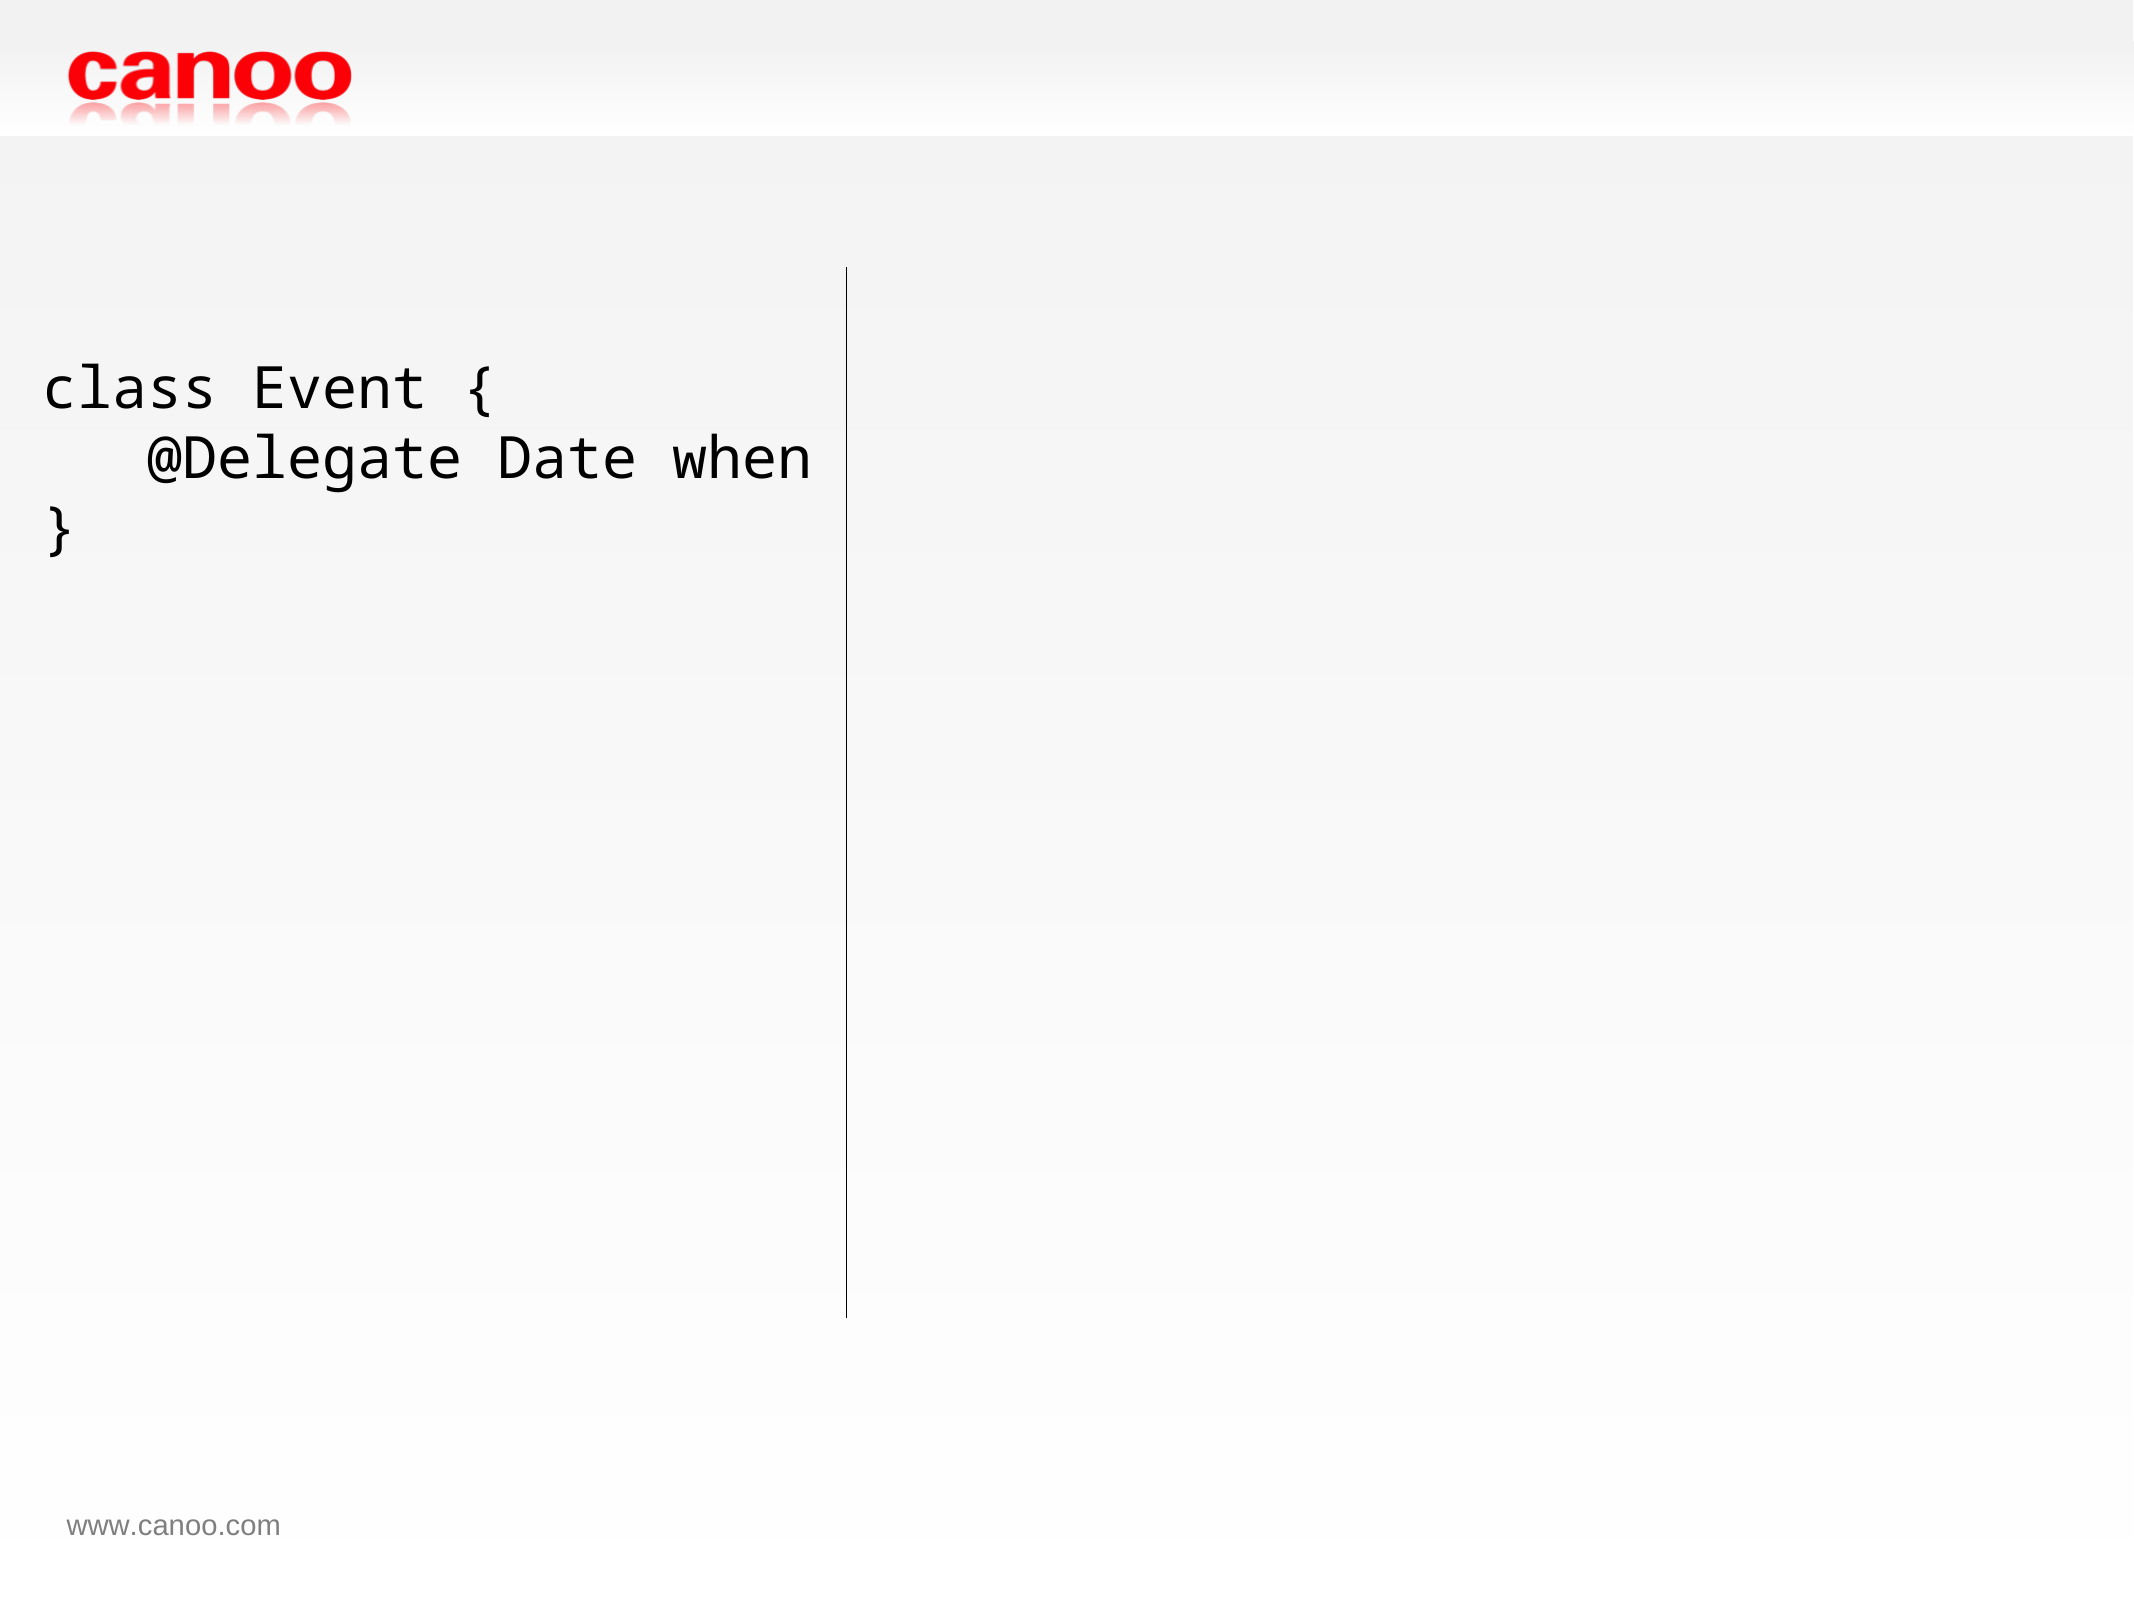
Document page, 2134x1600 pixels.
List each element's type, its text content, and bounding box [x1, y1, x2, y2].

text_box class Event { @Delegate Date when } [27, 342, 901, 1318]
picture [65, 48, 353, 154]
